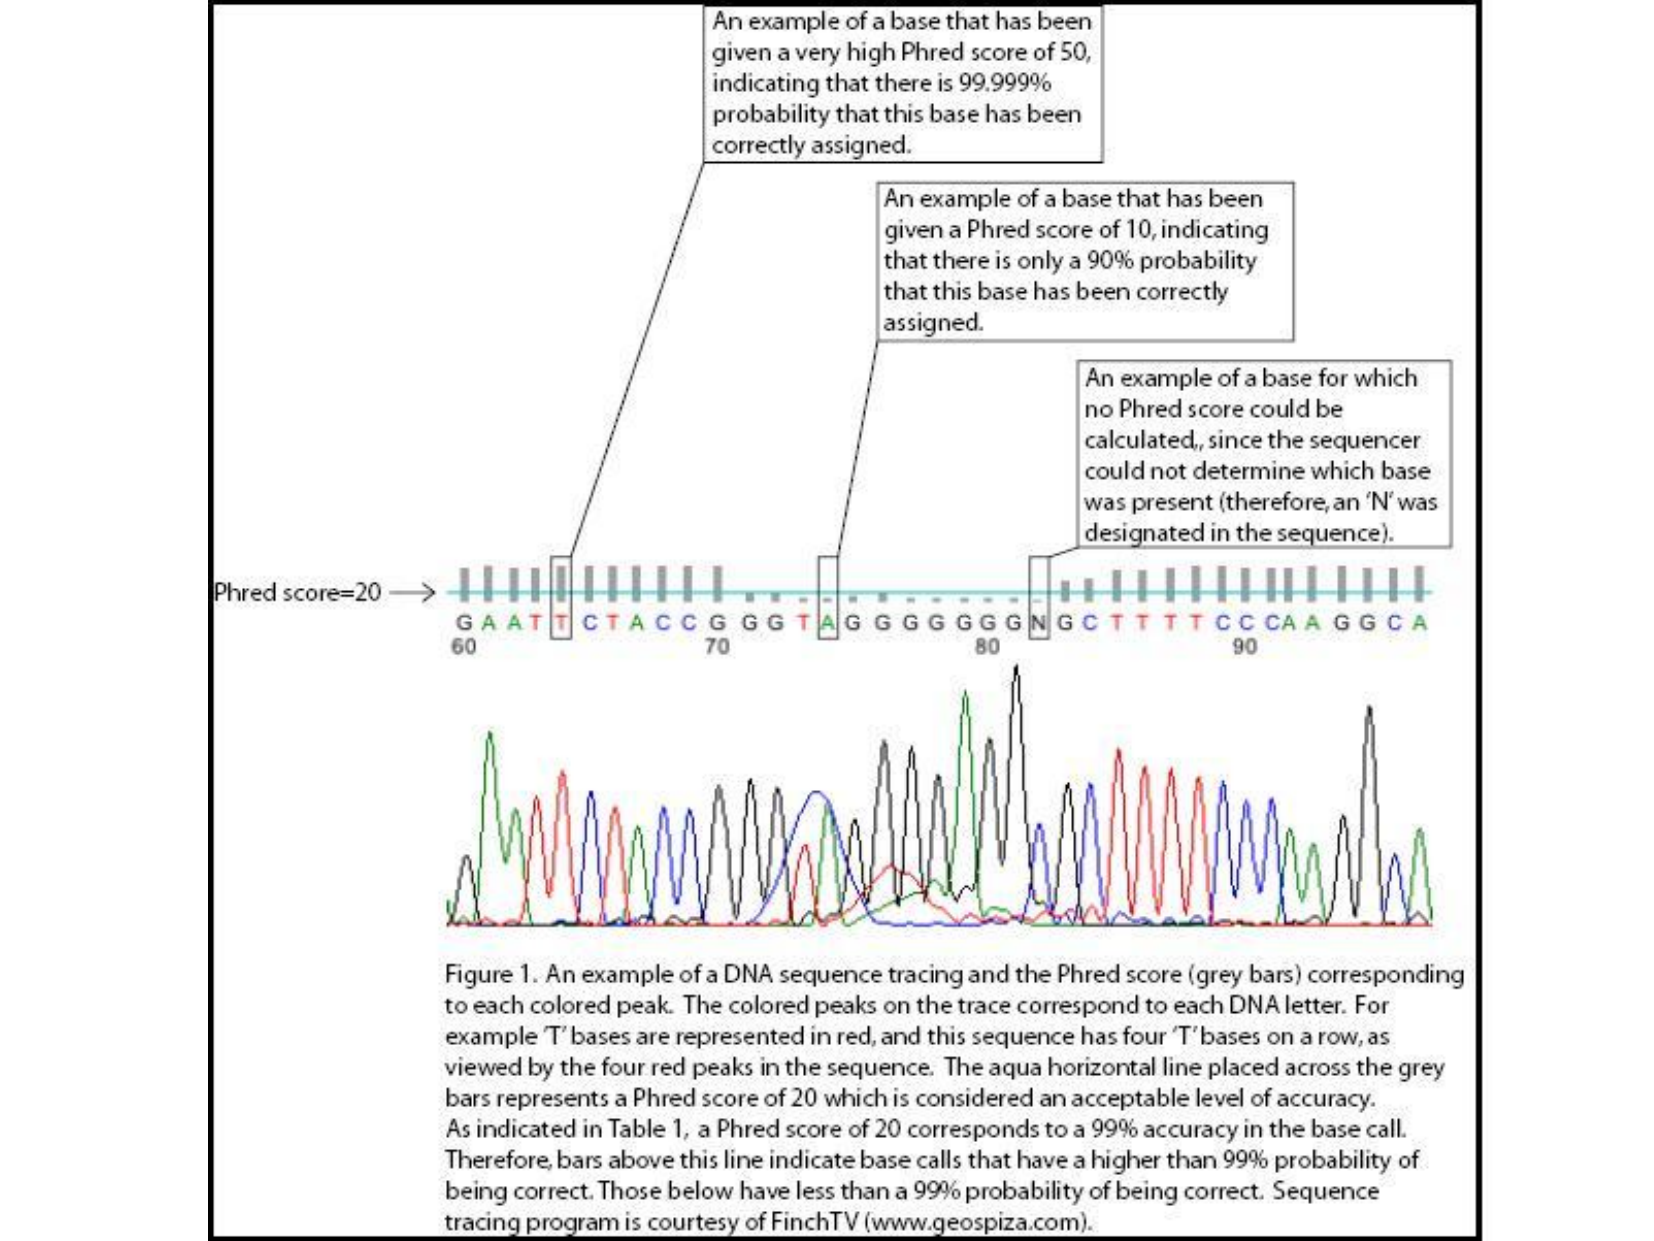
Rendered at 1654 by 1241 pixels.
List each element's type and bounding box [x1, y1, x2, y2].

picture [208, 0, 1528, 1241]
